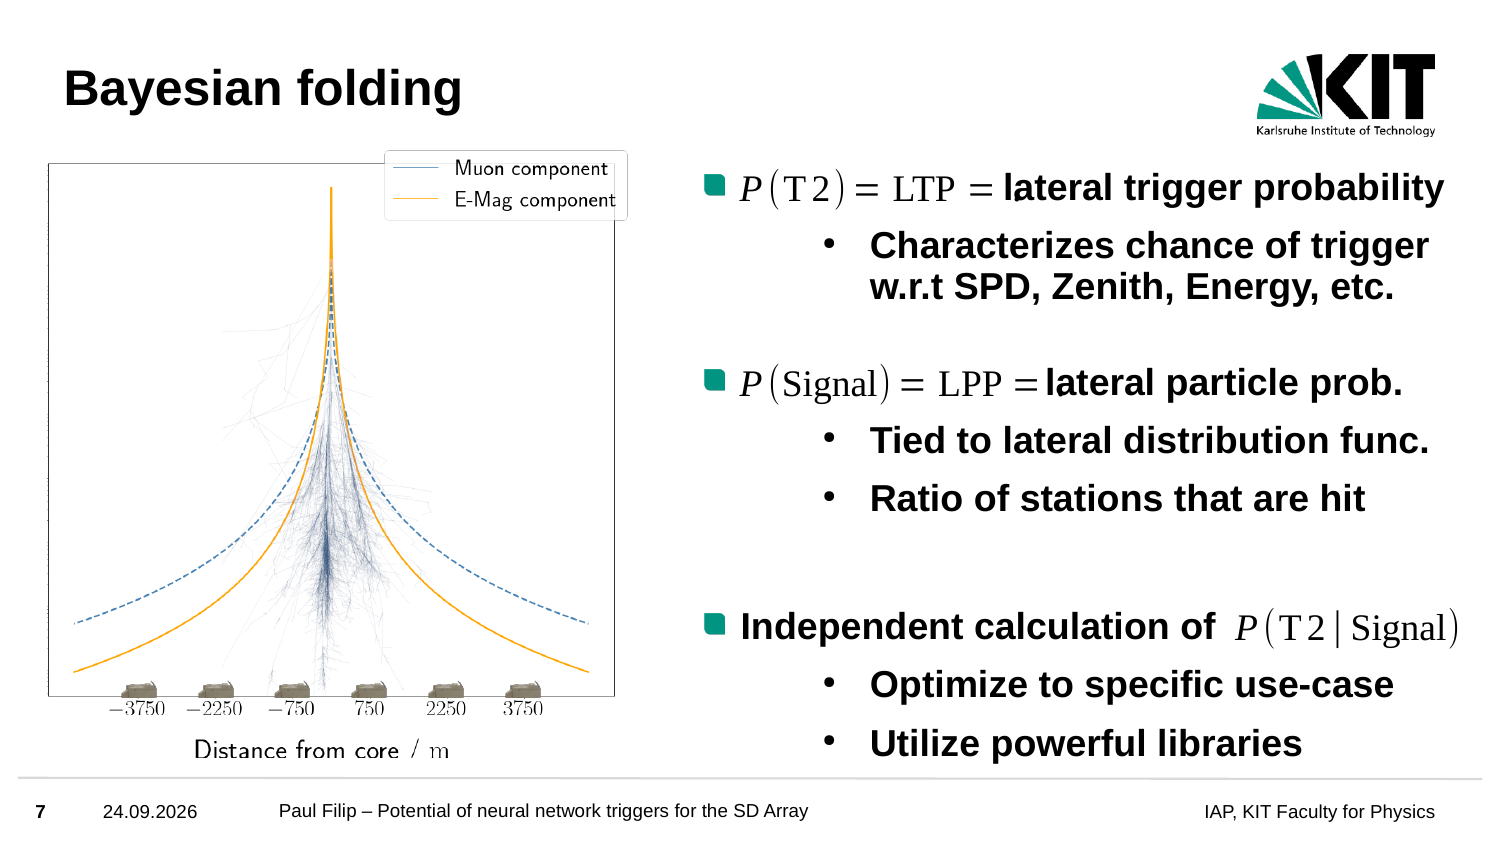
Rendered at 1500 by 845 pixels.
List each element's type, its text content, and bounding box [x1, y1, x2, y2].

chart [738, 362, 1068, 409]
list lateral trigger probability Characterizes chance of trigger w.r.t SPD, Zenith, Energy, etc. lateral particle prob. Tied to lateral distribution func. Ratio of stations that are hit Independent calculation of Optimize to specific use-case Utilize powerful libraries [657, 168, 1500, 788]
picture [37, 139, 638, 715]
chart [1233, 606, 1460, 653]
picture [1257, 54, 1435, 137]
picture [179, 739, 480, 758]
chart [738, 167, 1023, 214]
title Bayesian folding [63, 22, 1343, 117]
text_box [25, 715, 525, 764]
